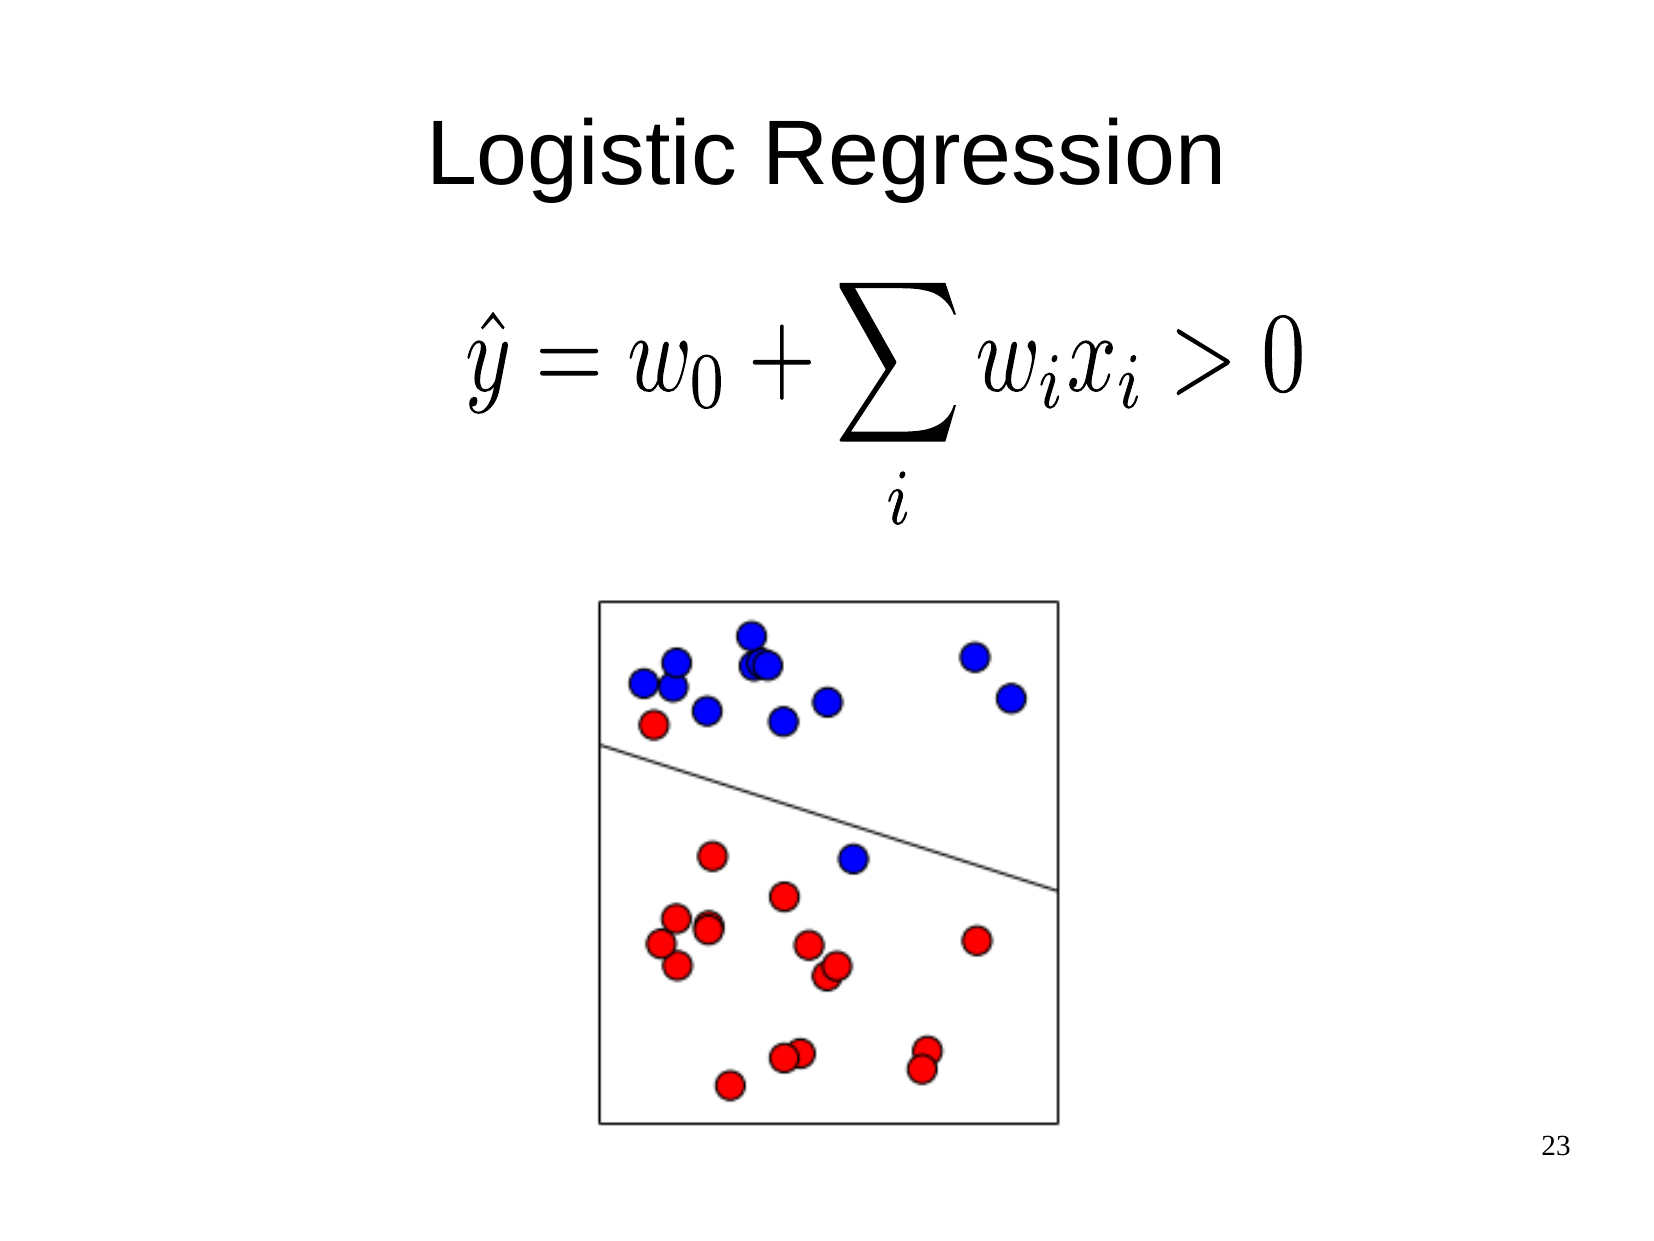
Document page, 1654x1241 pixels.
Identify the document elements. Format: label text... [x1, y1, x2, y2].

text_box [465, 271, 1306, 526]
title Logistic Regression [82, 49, 1571, 257]
picture [585, 599, 1081, 1135]
